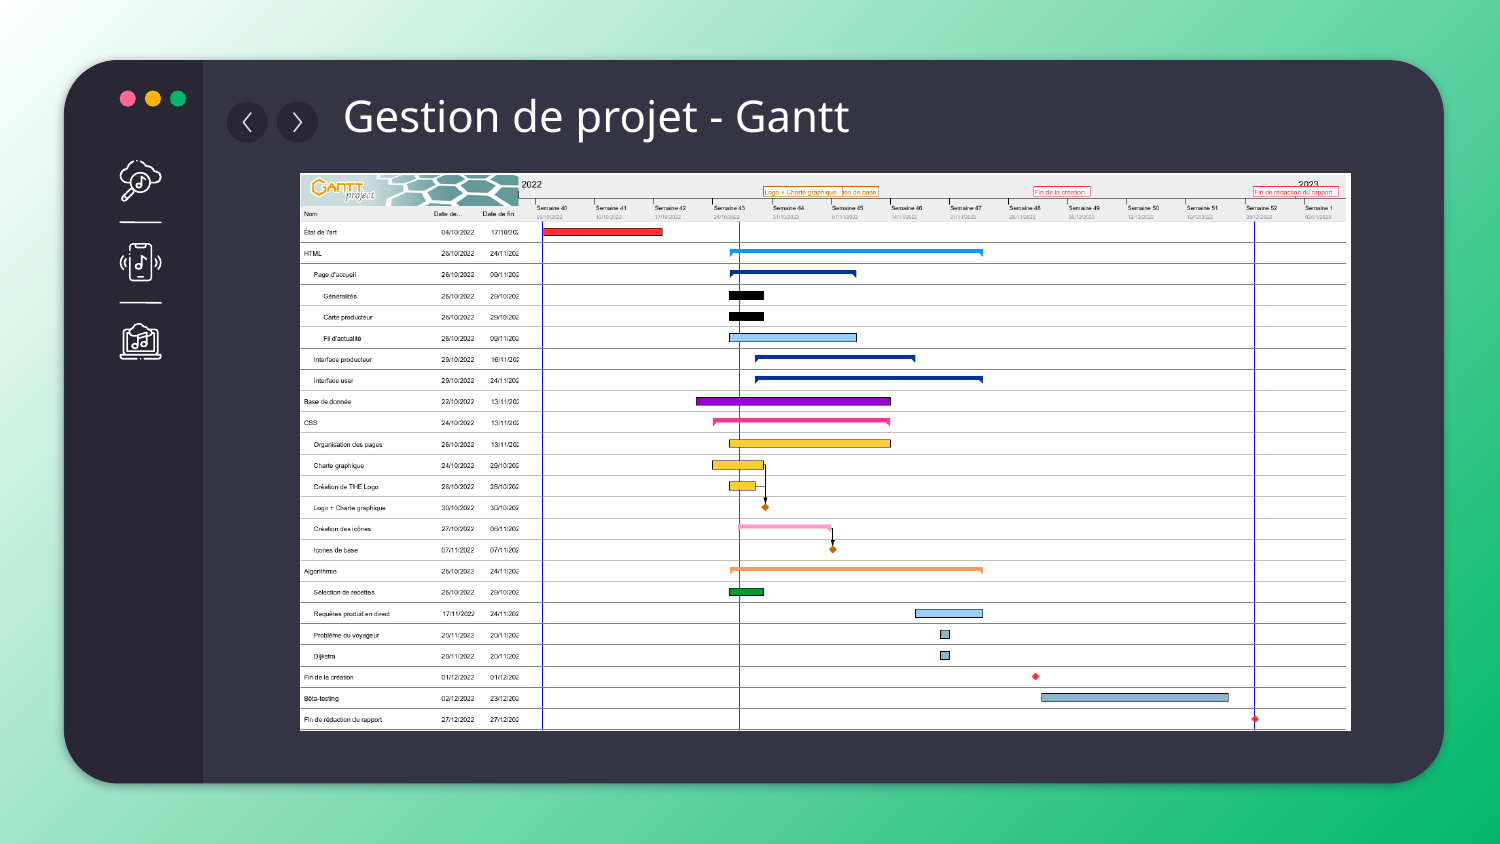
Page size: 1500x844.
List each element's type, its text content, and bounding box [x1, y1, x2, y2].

text_box [119, 322, 162, 360]
text_box [226, 101, 268, 143]
title Gestion de projet - Gantt [327, 88, 1382, 190]
text_box [276, 101, 318, 143]
text_box [119, 160, 162, 202]
text_box [154, 255, 162, 271]
text_box [169, 90, 187, 107]
picture [300, 173, 1351, 731]
text_box [144, 90, 161, 107]
text_box [119, 255, 127, 271]
text_box [129, 243, 153, 282]
text_box [134, 254, 148, 270]
text_box [119, 90, 136, 107]
